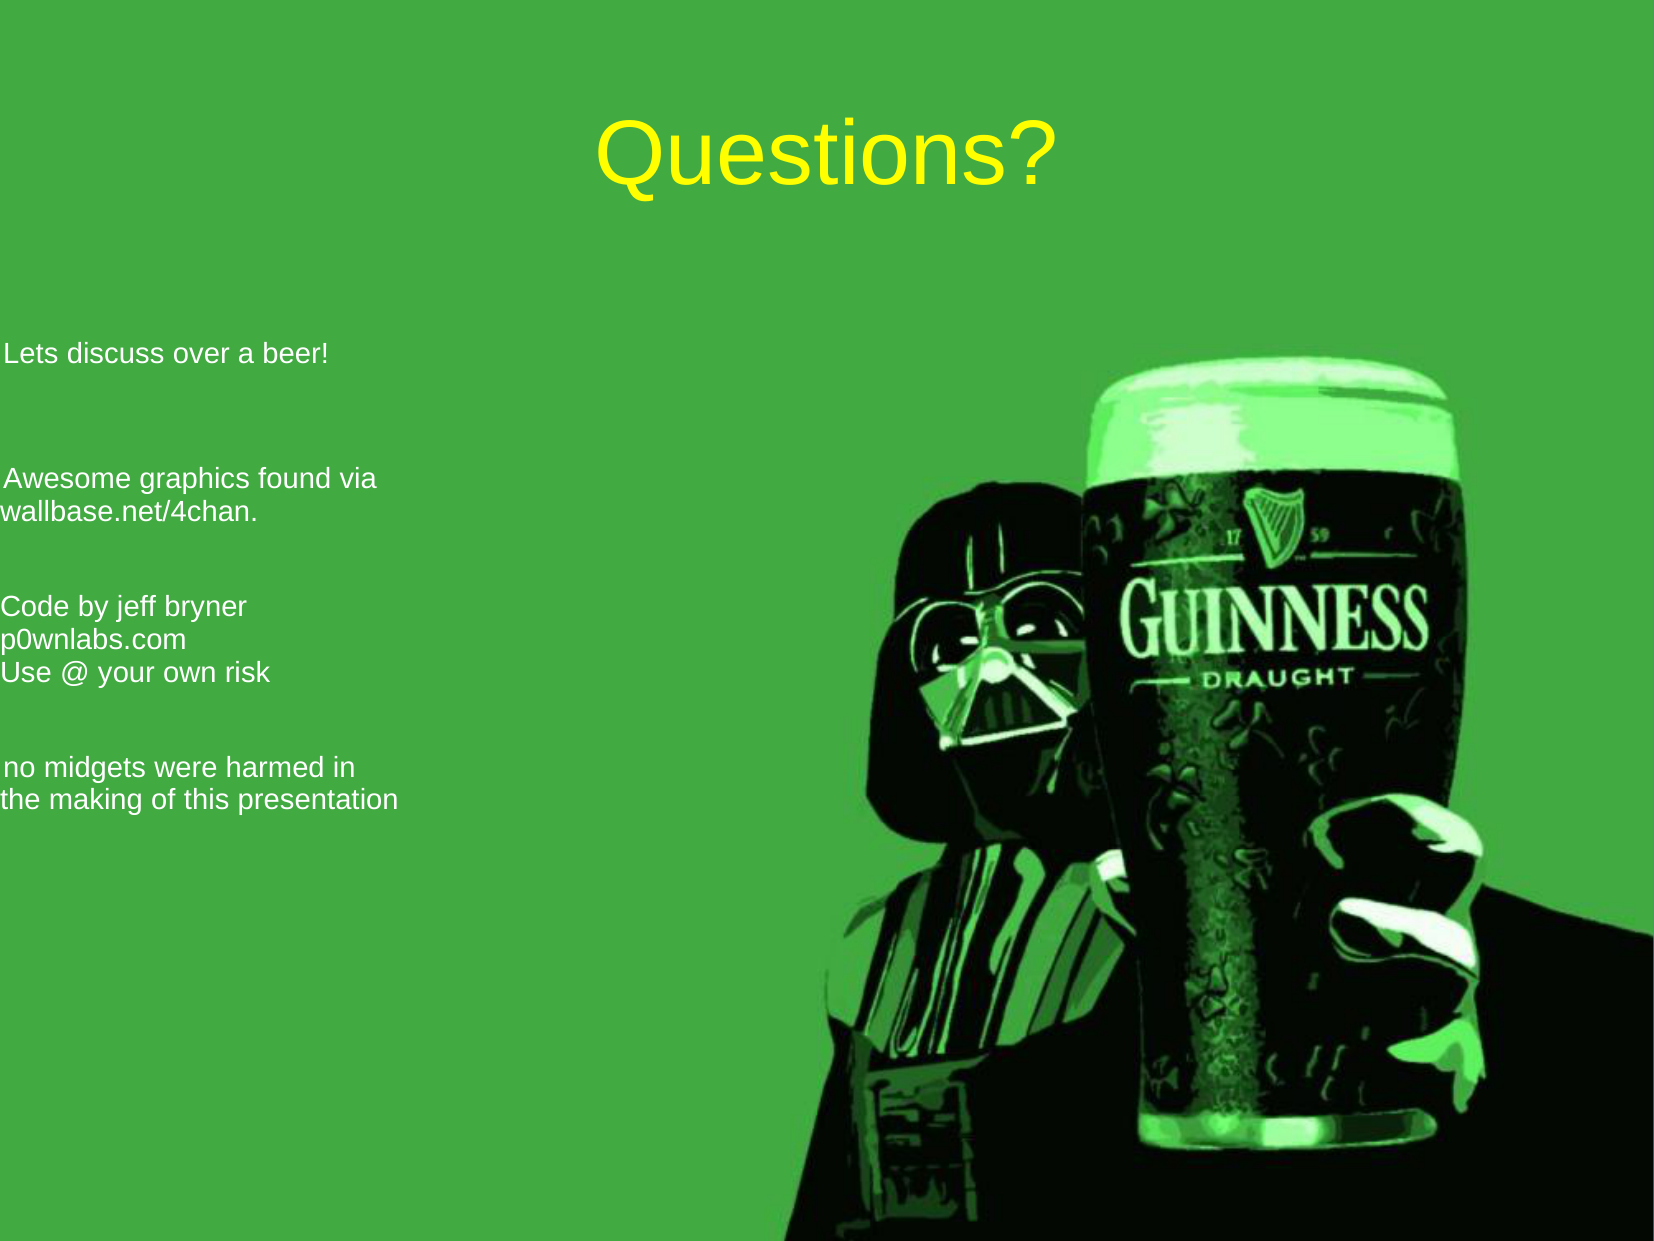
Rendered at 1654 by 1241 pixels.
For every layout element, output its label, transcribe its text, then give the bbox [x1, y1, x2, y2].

list Lets discuss over a beer! Awesome graphics found via wallbase.net/4chan. Code by jeff bryner p0wnlabs.com Use @ your own risk no midgets were harmed in the making of this presentation [0, 337, 413, 1142]
picture [0, 0, 1654, 1241]
title Questions? [82, 49, 1571, 257]
